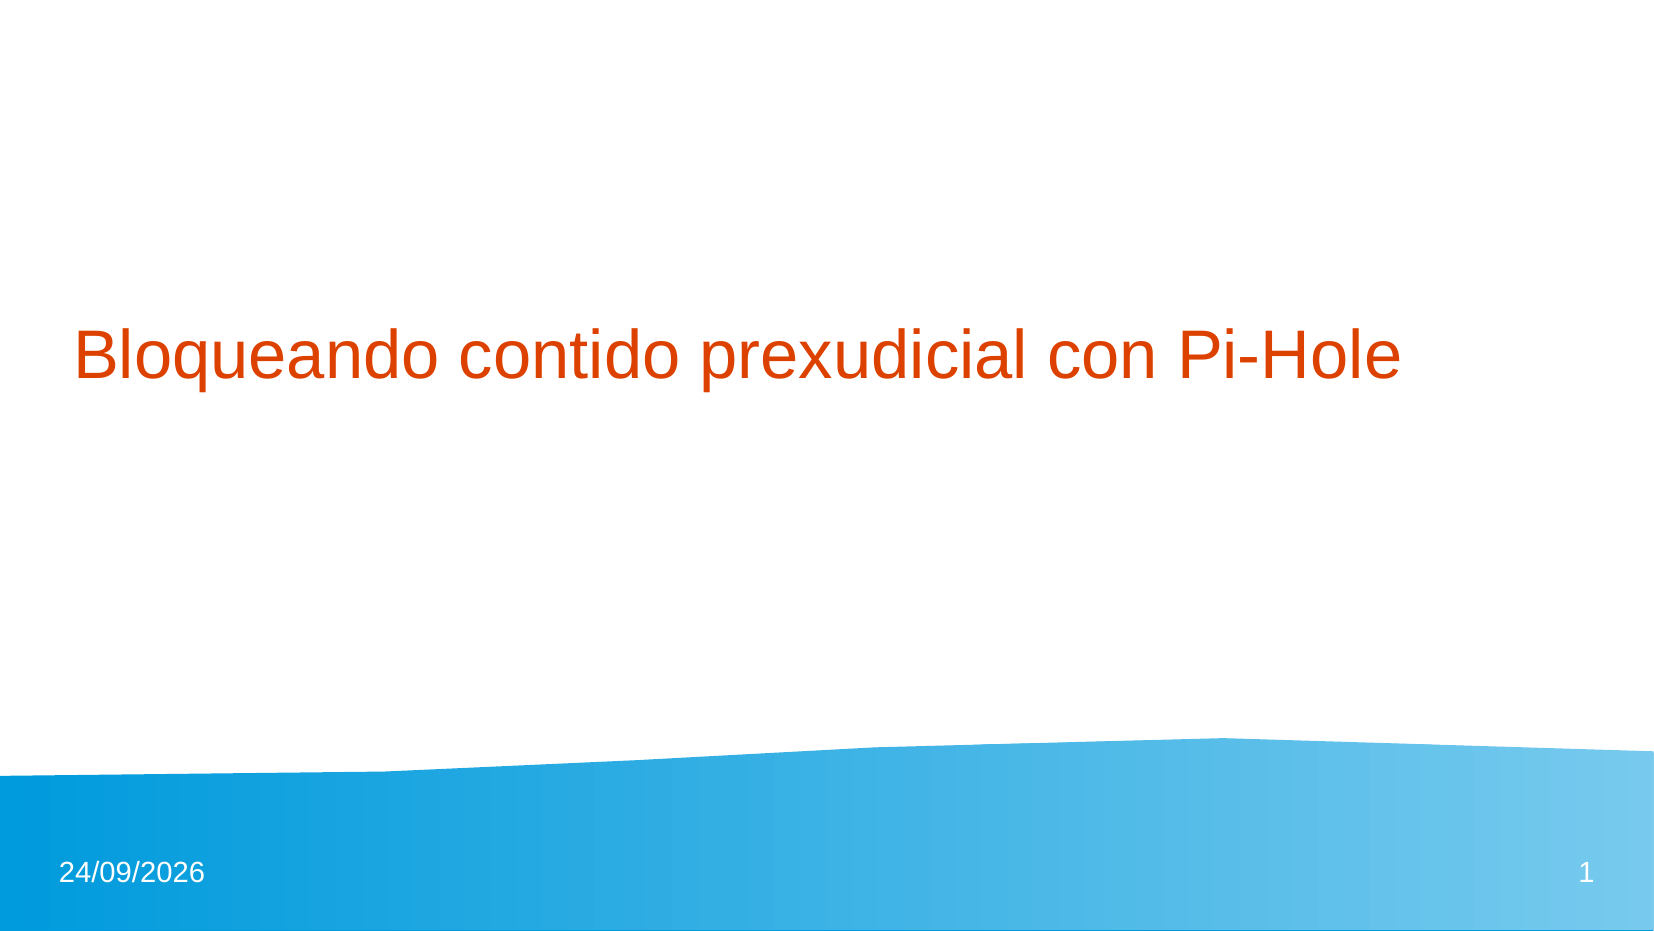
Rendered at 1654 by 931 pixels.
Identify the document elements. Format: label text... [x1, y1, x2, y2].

title Bloqueando contido prexudicial con Pi-Hole [0, 265, 1477, 443]
